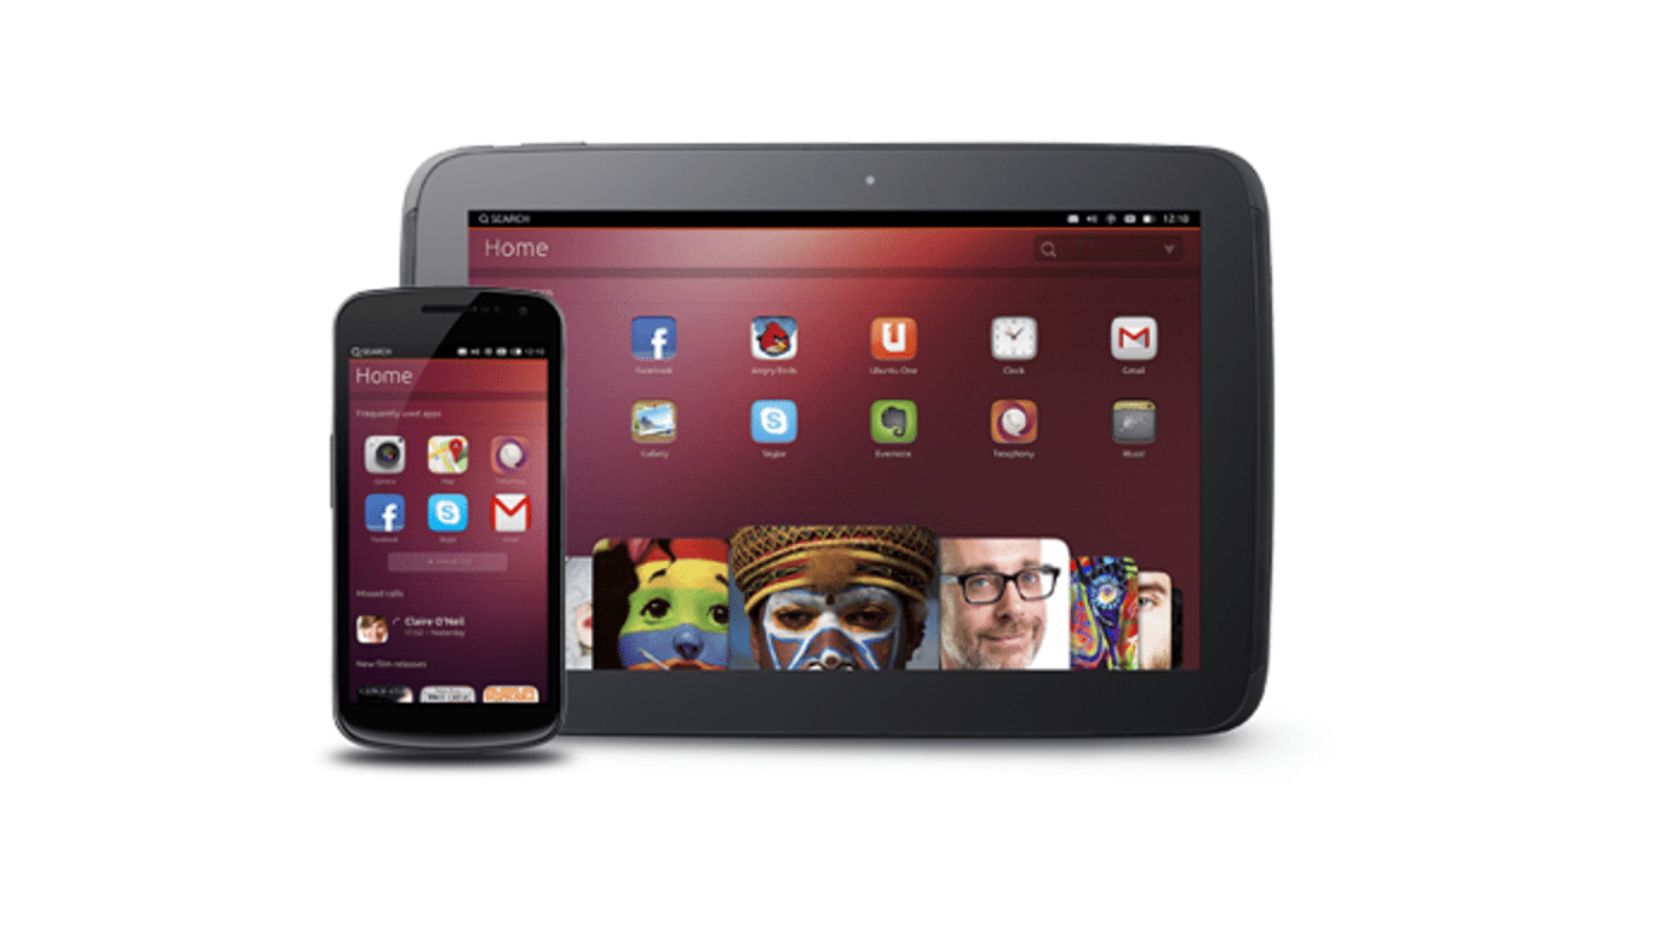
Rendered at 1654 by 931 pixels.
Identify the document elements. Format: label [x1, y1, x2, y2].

picture [132, 0, 1522, 931]
